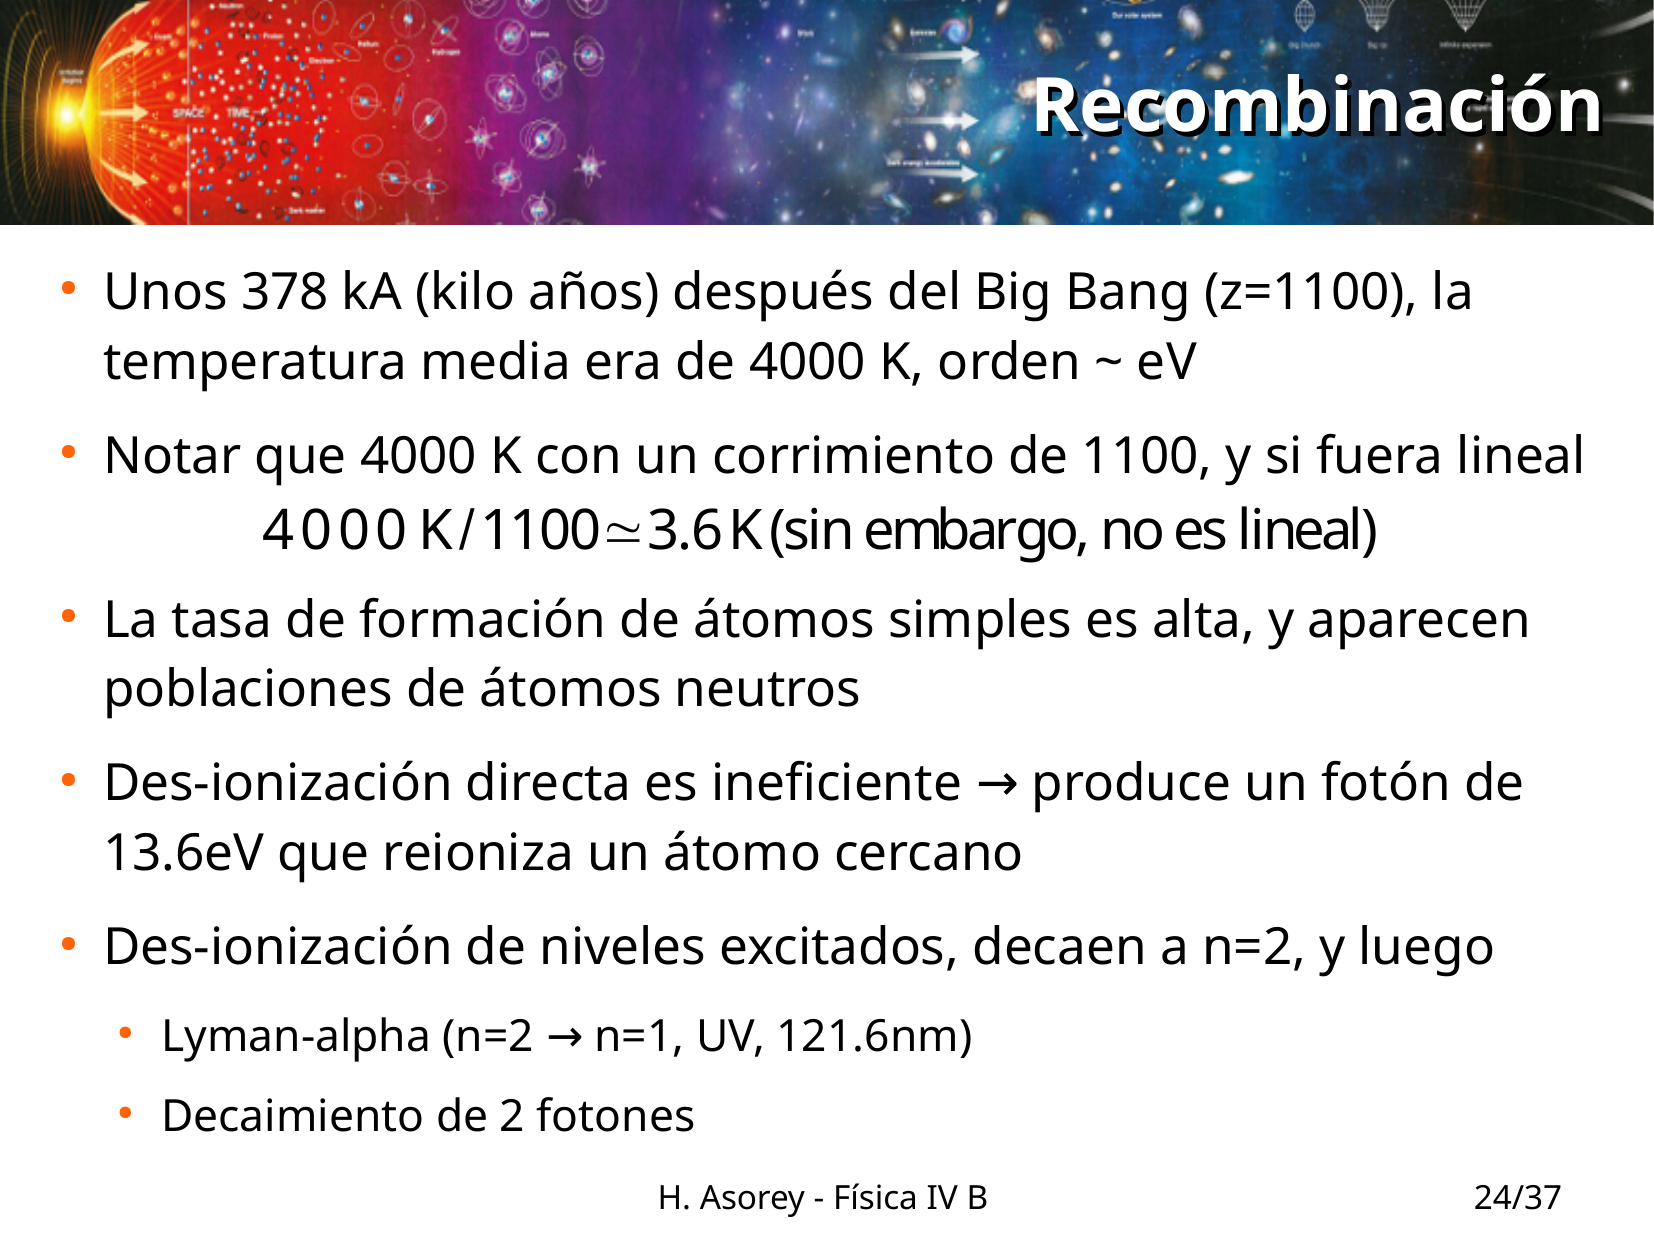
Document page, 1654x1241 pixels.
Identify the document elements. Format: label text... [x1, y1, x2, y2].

title Recombinación [45, 15, 1606, 191]
chart [255, 495, 1383, 564]
picture [0, 0, 1654, 225]
list Unos 378 kA (kilo años) después del Big Bang (z=1100), la temperatura media era de 4000 K, orden ~ eV Notar que 4000 K con un corrimiento de 1100, y si fuera lineal La tasa de formación de átomos simples es alta, y aparecen poblaciones de átomos neutros Des-ionización directa es ineficiente → produce un fotón de 13.6eV que reioniza un átomo cercano Des-ionización de niveles excitados, decaen a n=2, y luego Lyman-alpha (n=2 → n=1, UV, 121.6nm) Decaimiento de 2 fotones [45, 255, 1606, 1156]
